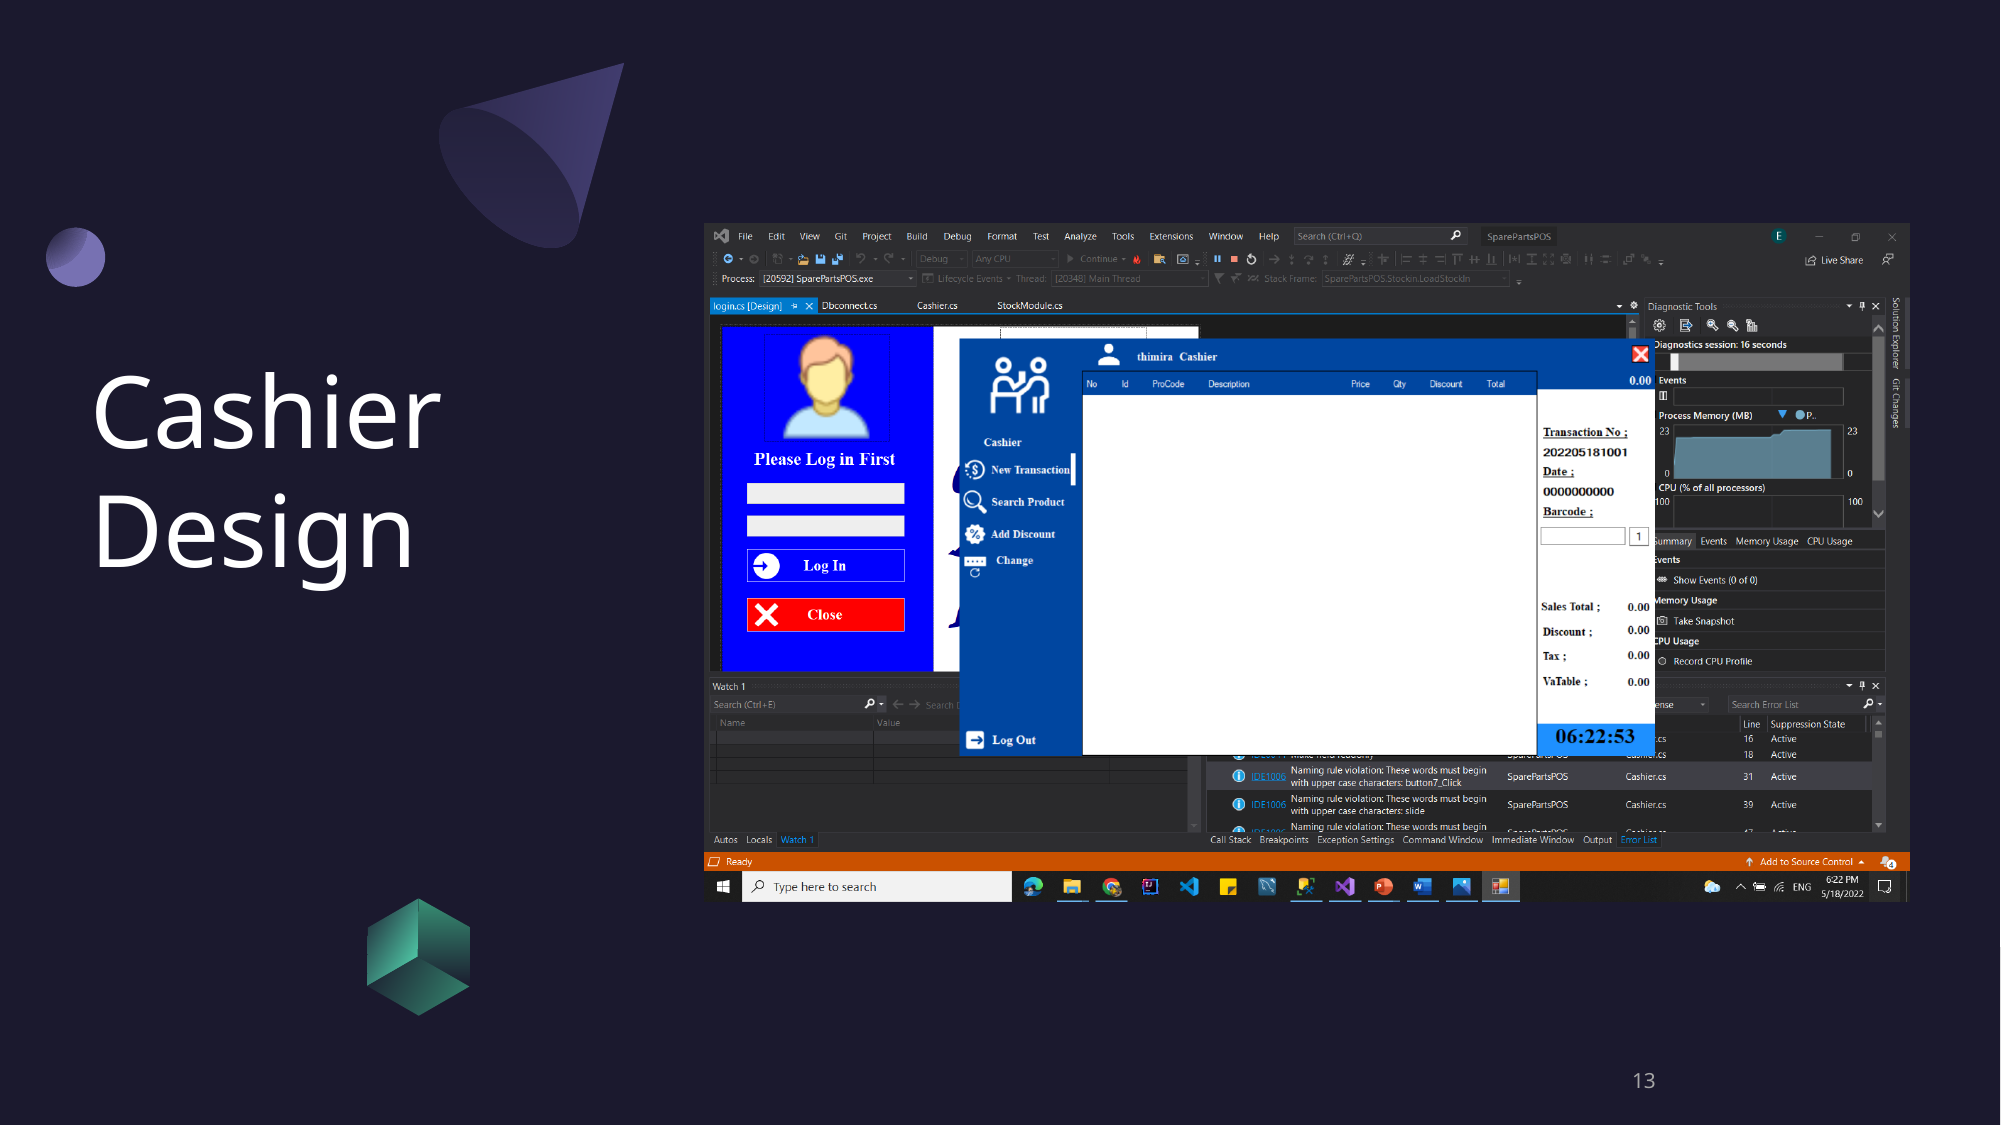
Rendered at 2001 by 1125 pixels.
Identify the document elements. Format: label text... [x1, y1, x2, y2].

text_box [0, 0, 2000, 1125]
picture [704, 223, 1910, 902]
title Cashier Design [90, 90, 676, 588]
